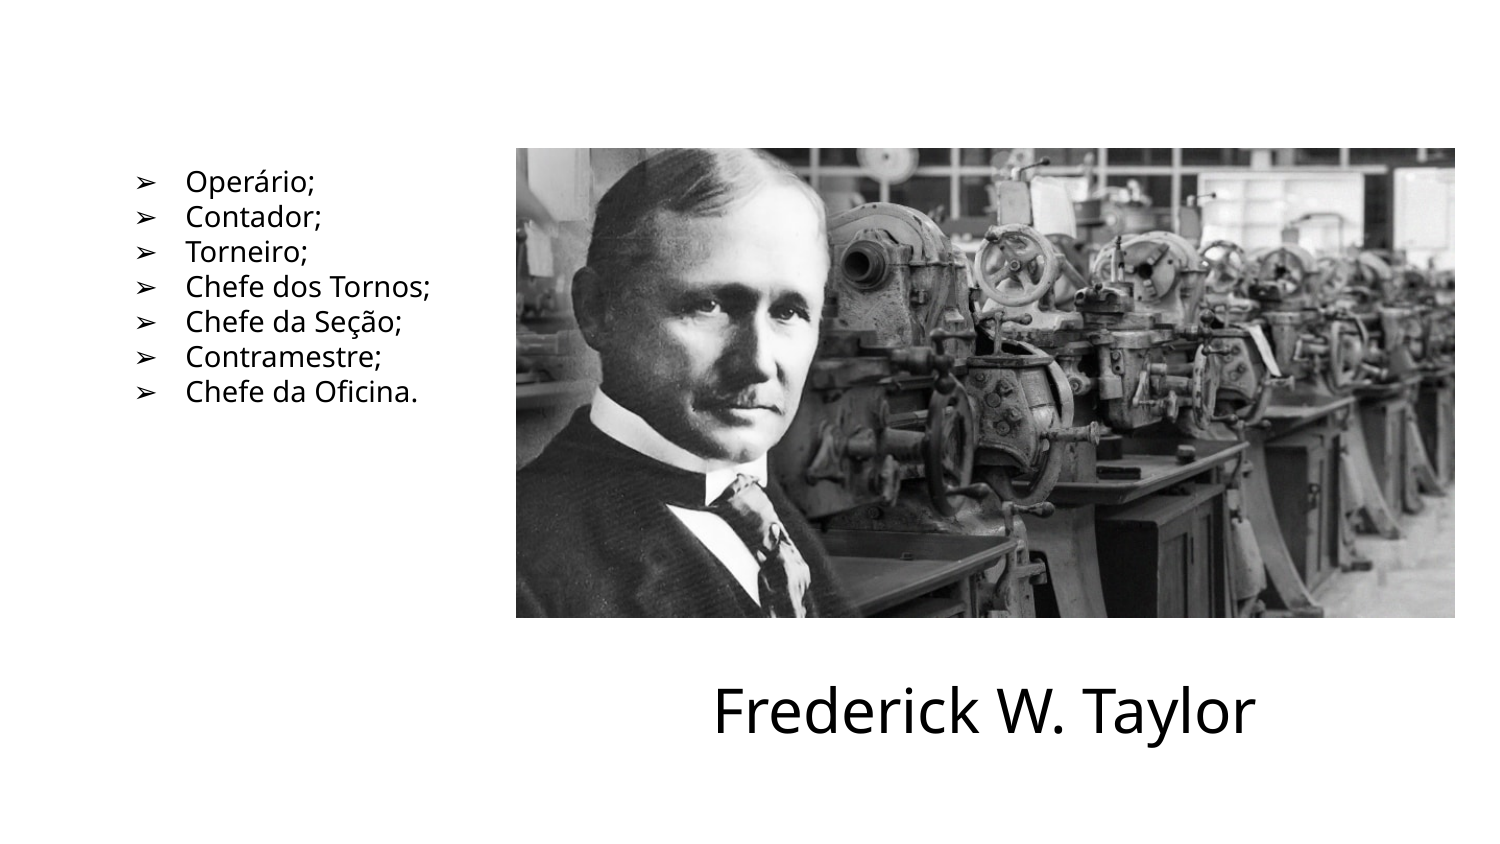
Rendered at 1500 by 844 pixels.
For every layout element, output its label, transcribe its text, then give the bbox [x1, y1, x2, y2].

text_box Operário; Contador; Torneiro; Chefe dos Tornos; Chefe da Seção; Contramestre; Chefe da Oficina. [95, 148, 516, 424]
title Frederick W. Taylor [695, 636, 1276, 761]
picture [516, 148, 1455, 618]
